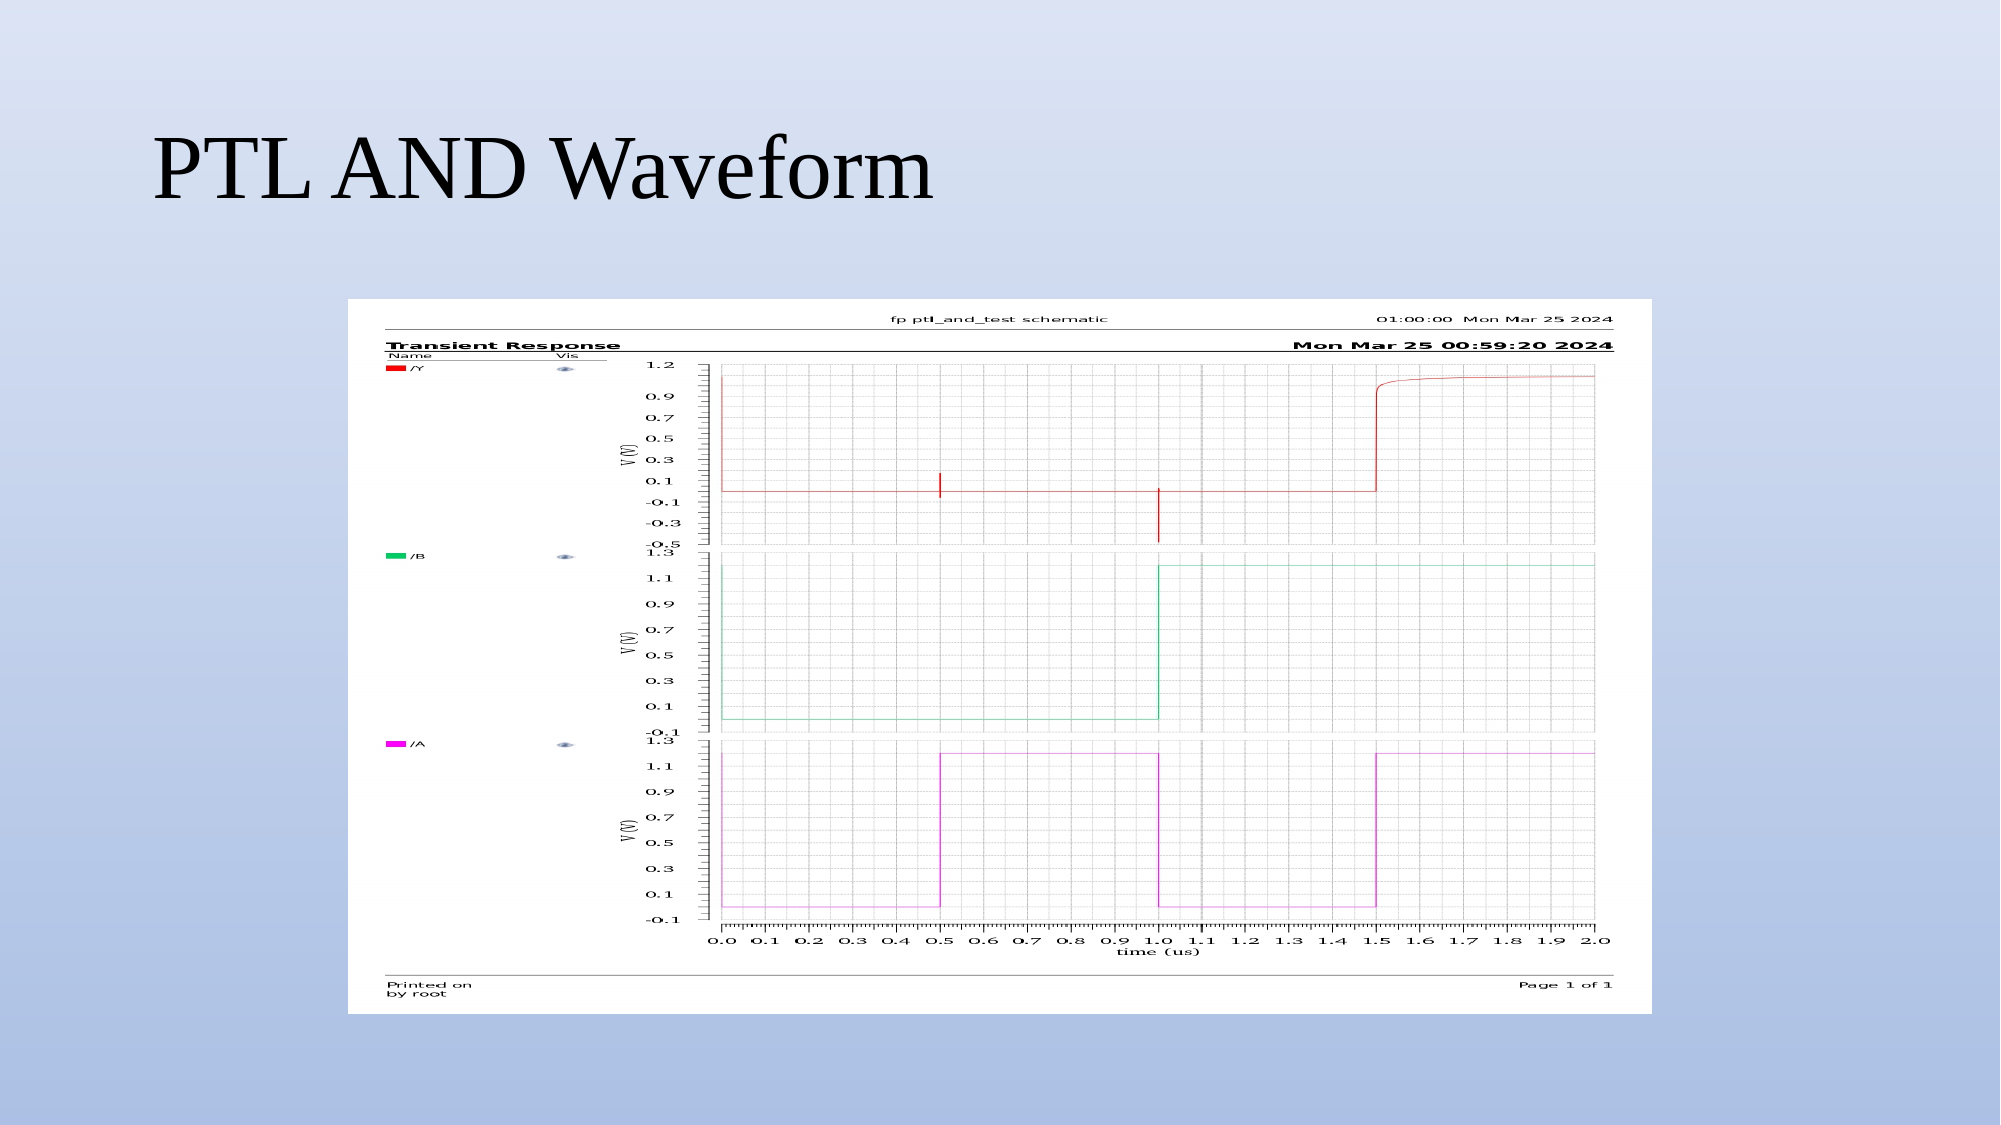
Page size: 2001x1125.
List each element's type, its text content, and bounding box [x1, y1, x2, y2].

title PTL AND Waveform [137, 59, 1863, 278]
picture [348, 299, 1652, 1014]
